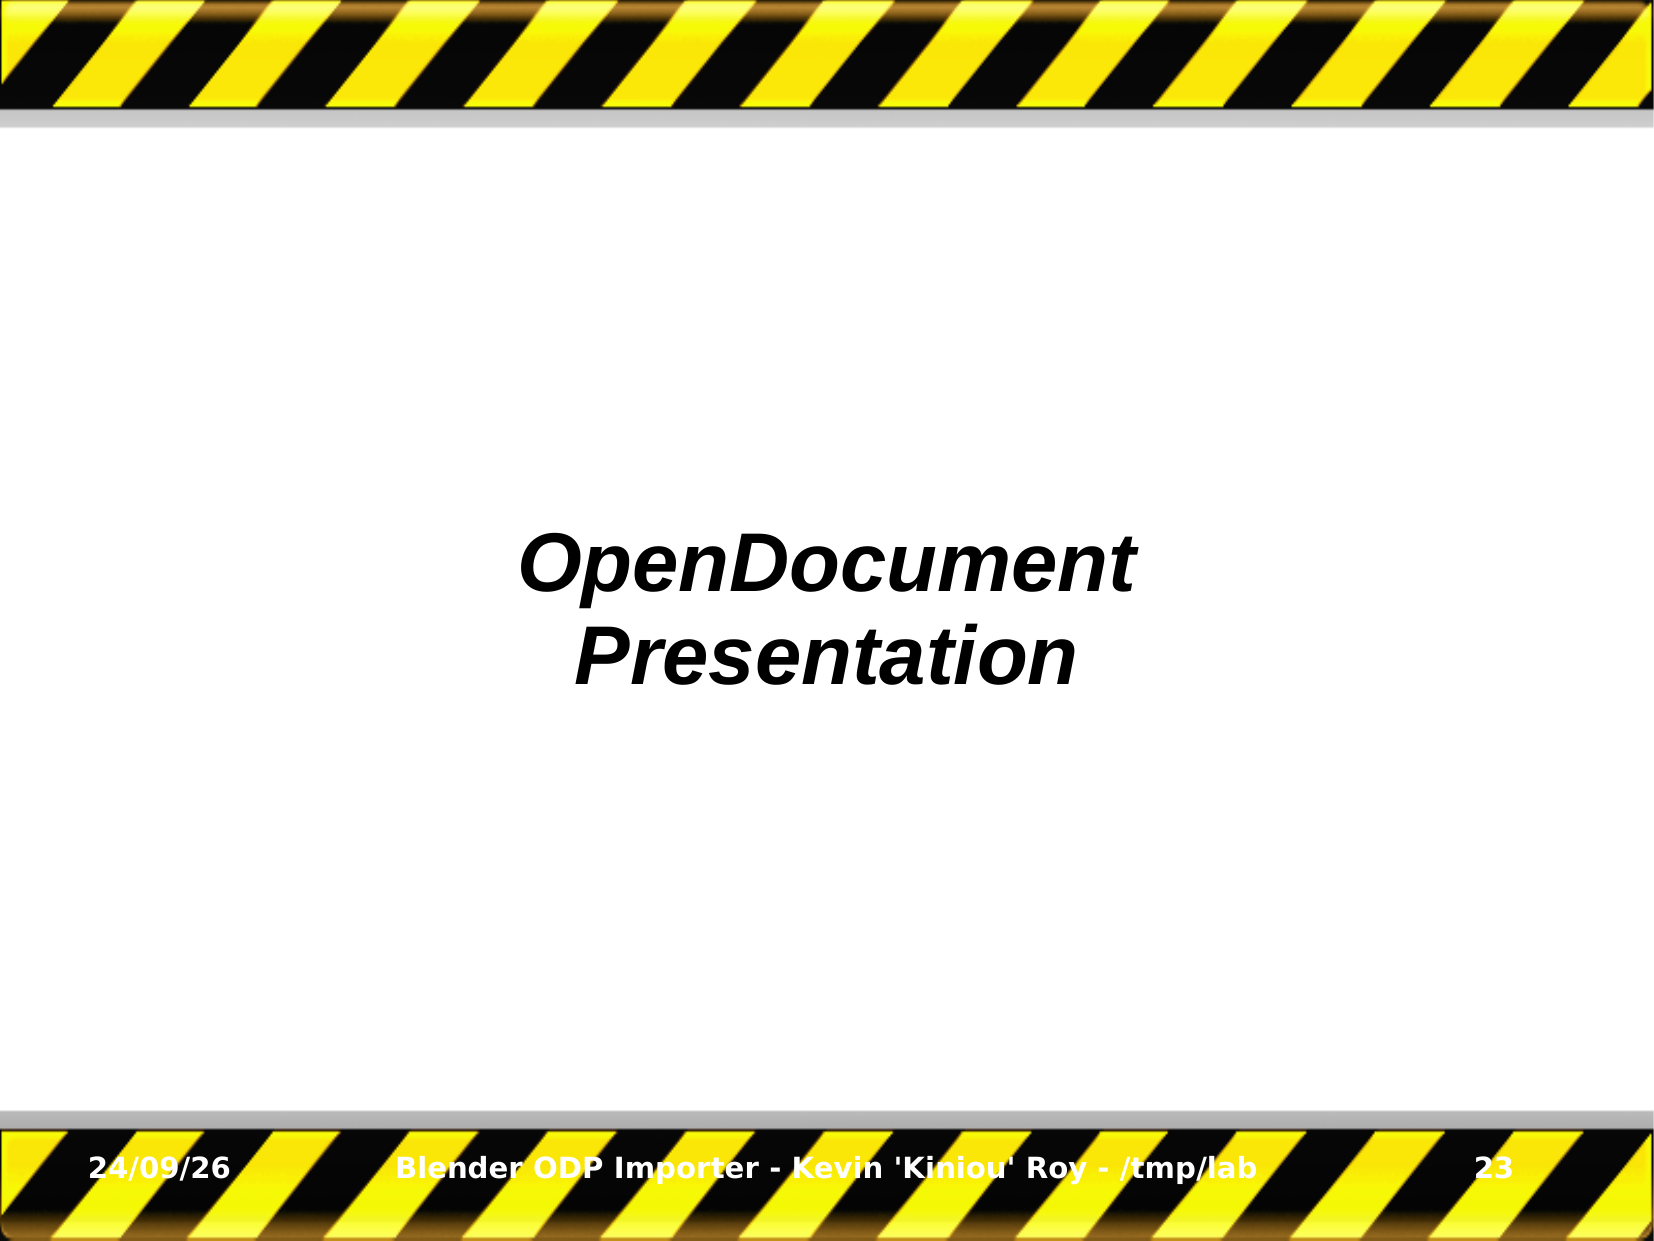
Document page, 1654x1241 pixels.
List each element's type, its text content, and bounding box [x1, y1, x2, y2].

picture [0, 0, 1654, 1241]
subtitle OpenDocument Presentation [59, 516, 1595, 724]
